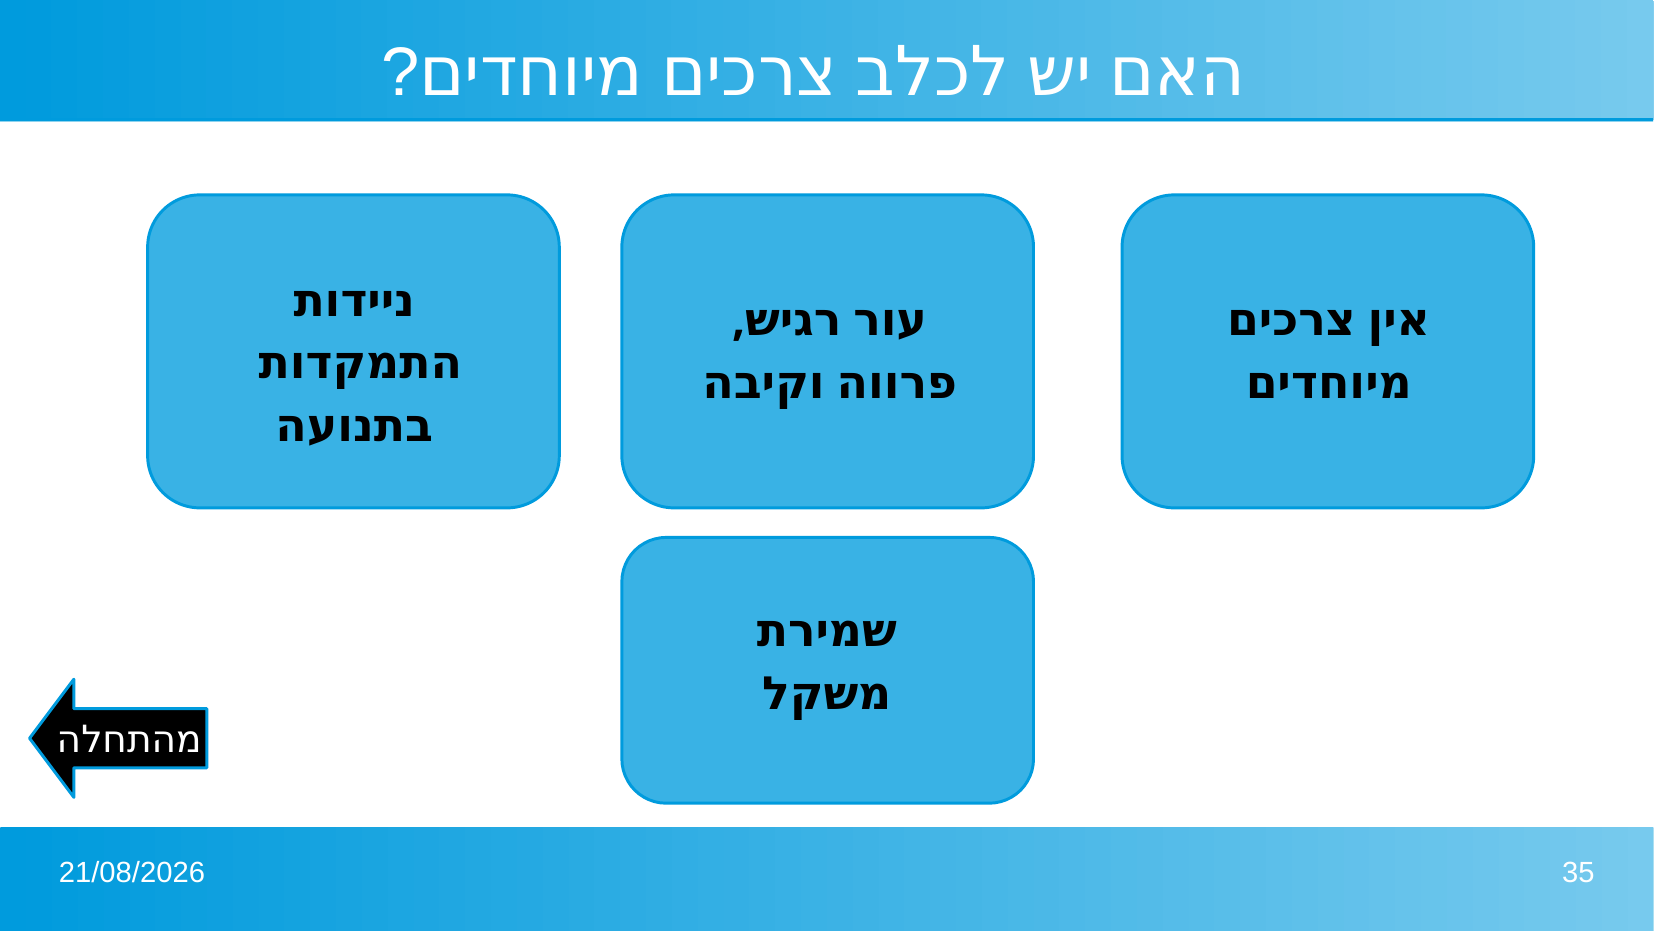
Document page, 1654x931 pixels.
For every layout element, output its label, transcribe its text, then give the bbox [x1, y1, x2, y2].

text_box [147, 194, 560, 508]
text_box [621, 194, 1034, 508]
text_box עור רגיש, פרווה וקיבה [667, 279, 993, 420]
text_box אין צרכים מיוחדים [1181, 279, 1477, 420]
text_box ניידות התמקדות בתנועה [206, 259, 502, 463]
text_box מהתחלה [29, 679, 207, 798]
text_box [1122, 194, 1534, 508]
text_box [621, 537, 1034, 804]
text_box שמירת משקל [679, 590, 975, 763]
title ?האם יש לכלב צרכים מיוחדים [59, 21, 1595, 116]
